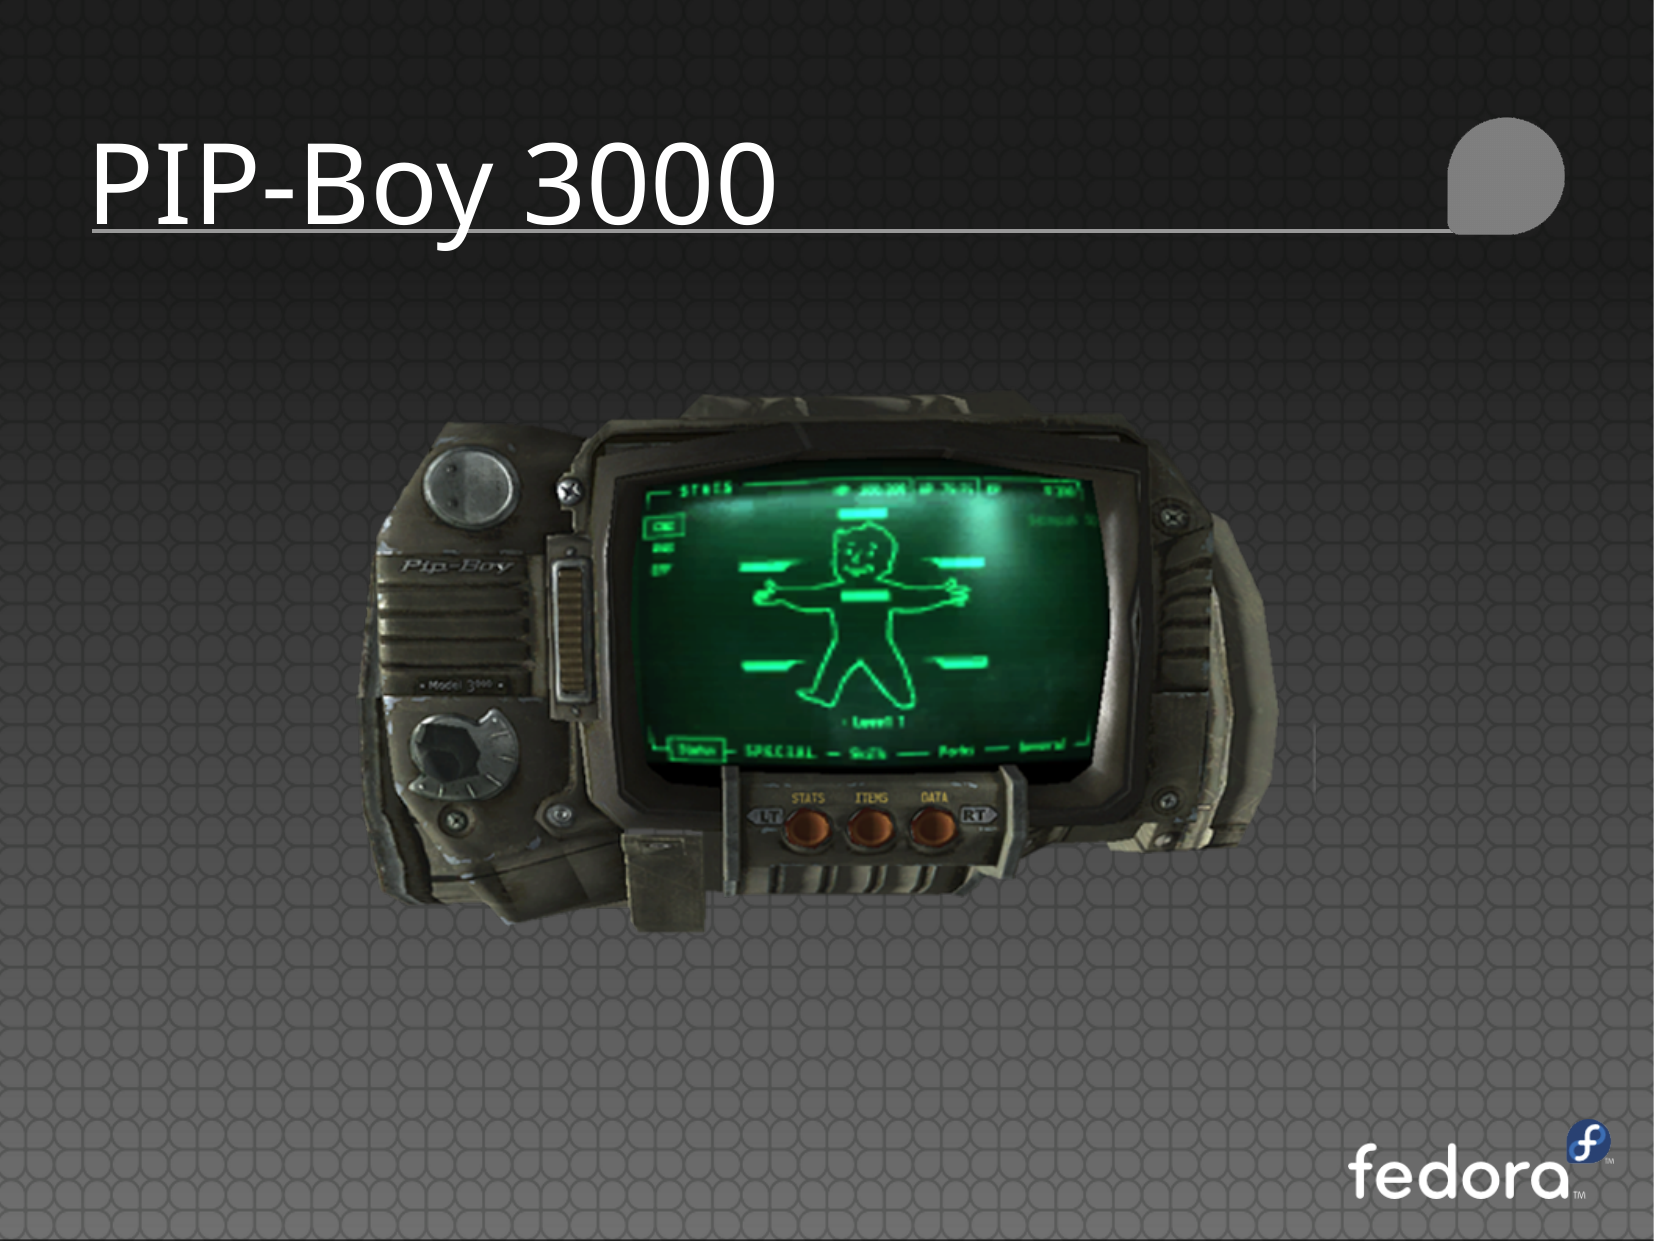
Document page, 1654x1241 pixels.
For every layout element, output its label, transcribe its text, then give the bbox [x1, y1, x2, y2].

title PIP-Boy 3000 [86, 112, 1576, 249]
picture [0, 0, 1654, 1241]
